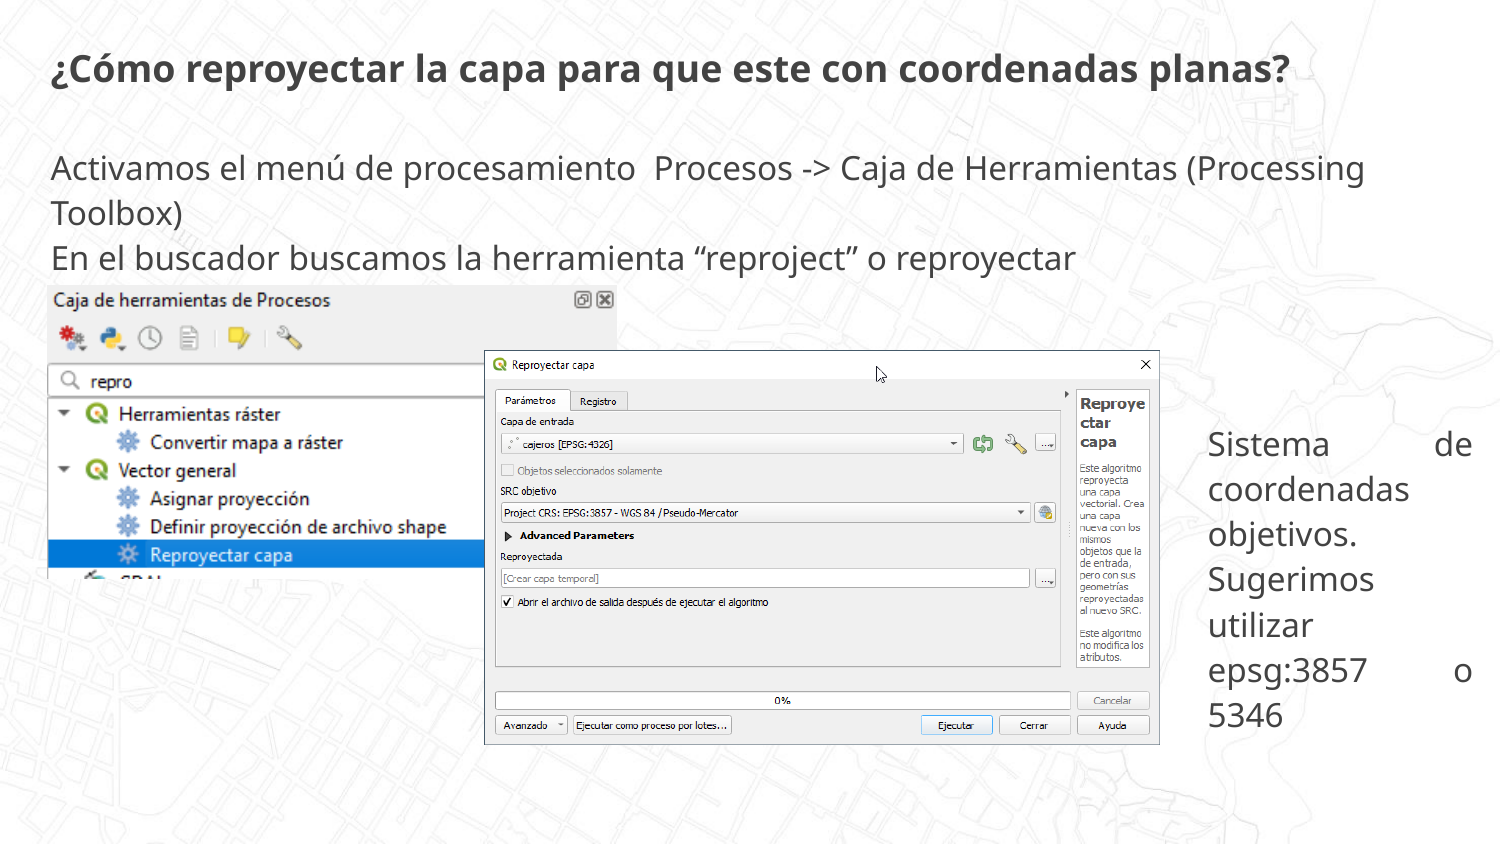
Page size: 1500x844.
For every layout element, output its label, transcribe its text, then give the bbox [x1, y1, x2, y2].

picture [0, 0, 1500, 844]
text_box Sistema de coordenadas objetivos. Sugerimos utilizar epsg:3857 o 5346 [1192, 413, 1489, 698]
text_box ¿Cómo reproyectar la capa para que este con coordenadas planas? Activamos el menú de procesamiento Procesos -> Caja de Herramientas (Processing Toolbox) En el buscador buscamos la herramienta “reproject” o reproyectar [35, 35, 1477, 326]
